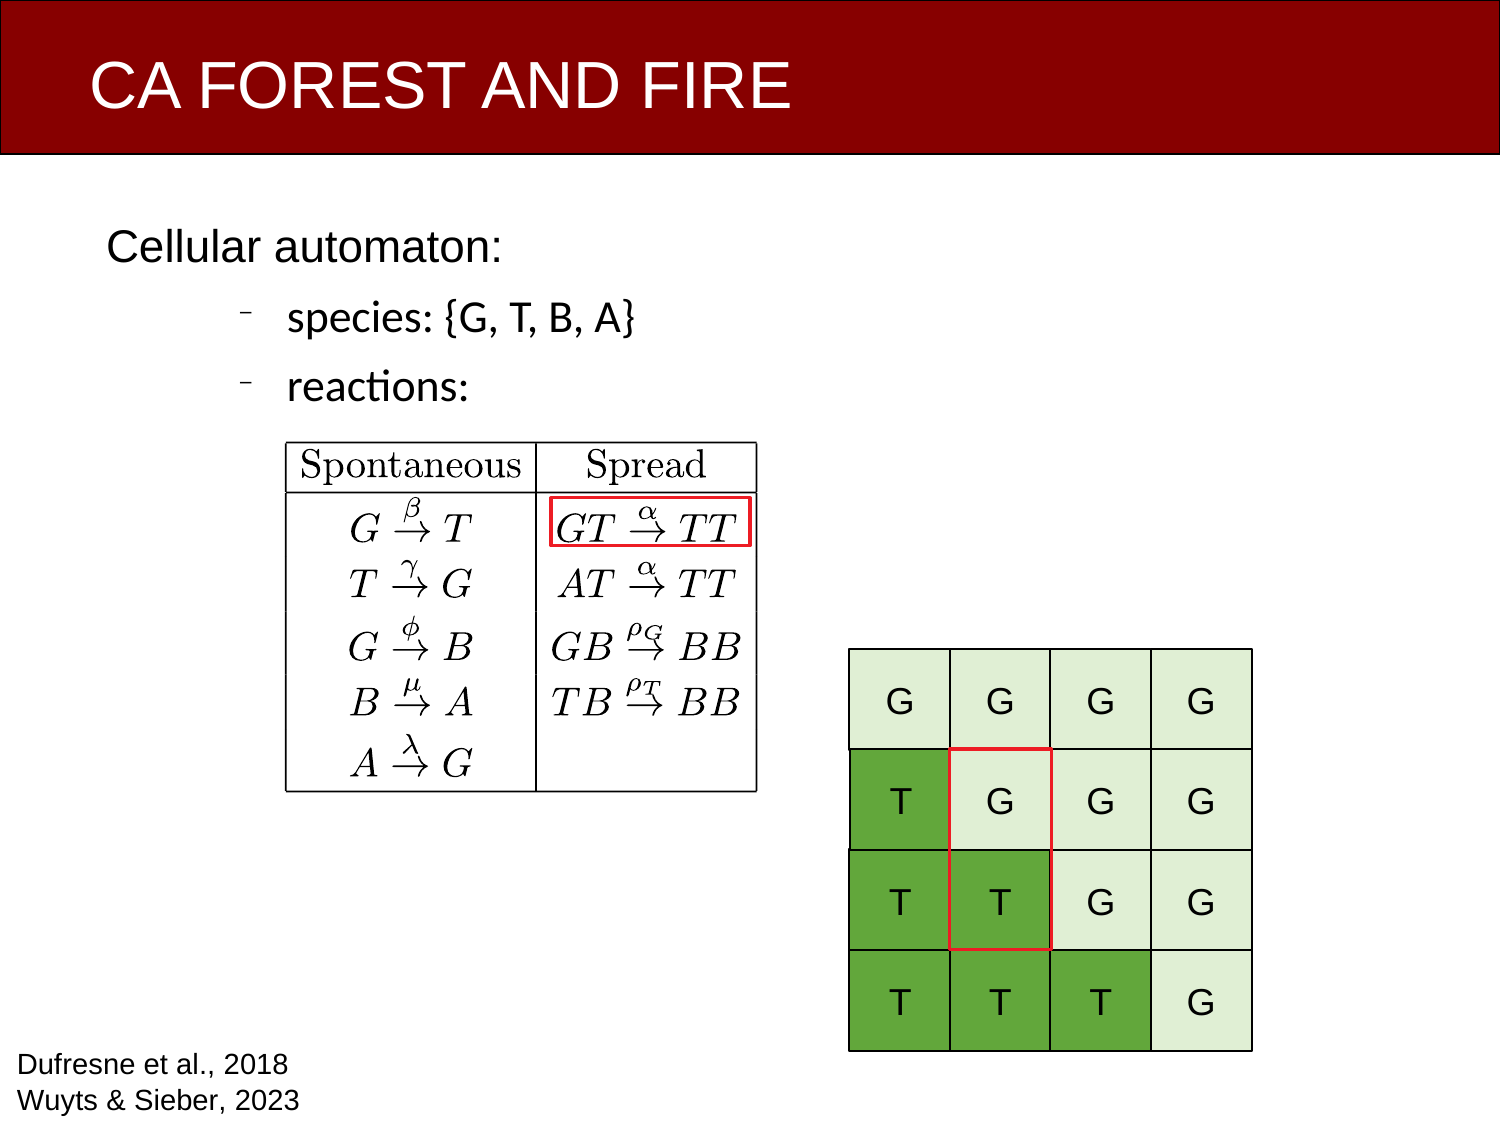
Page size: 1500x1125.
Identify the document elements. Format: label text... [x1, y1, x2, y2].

text_box T [1050, 952, 1150, 1052]
text_box T [949, 952, 1050, 1052]
title CA FOREST AND FIRE [74, 3, 1425, 160]
list Cellular automaton: species: {G, T, B, A} reactions: [75, 209, 1425, 952]
text_box G [1150, 952, 1252, 1052]
text_box Dufresne et al., 2018 Wuyts & Sieber, 2023 [2, 1038, 442, 1125]
text_box T [849, 952, 949, 1052]
text_box [0, 0, 1500, 154]
